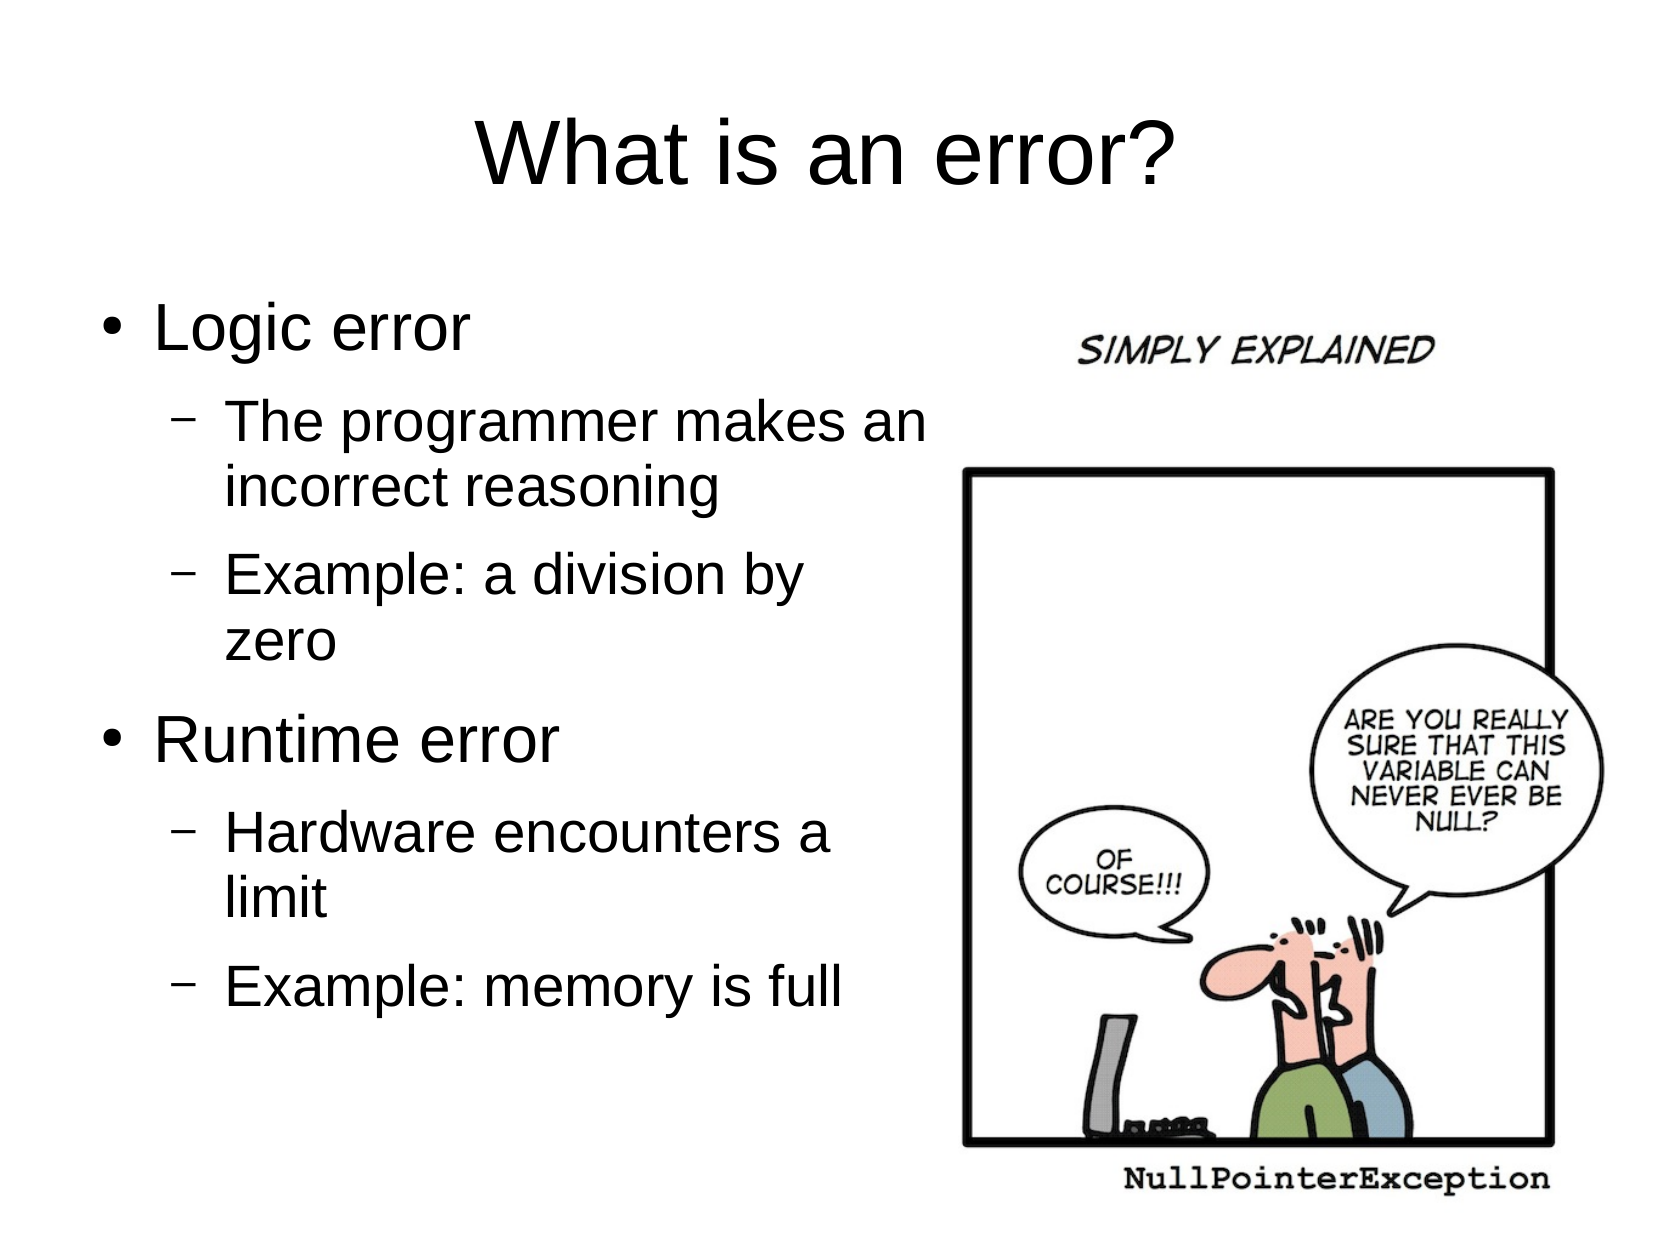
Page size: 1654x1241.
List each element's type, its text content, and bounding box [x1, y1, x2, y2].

picture [931, 301, 1629, 1216]
title What is an error? [82, 49, 1571, 257]
list Logic error The programmer makes an incorrect reasoning Example: a division by zero Runtime error Hardware encounters a limit Example: memory is full [82, 290, 931, 1219]
